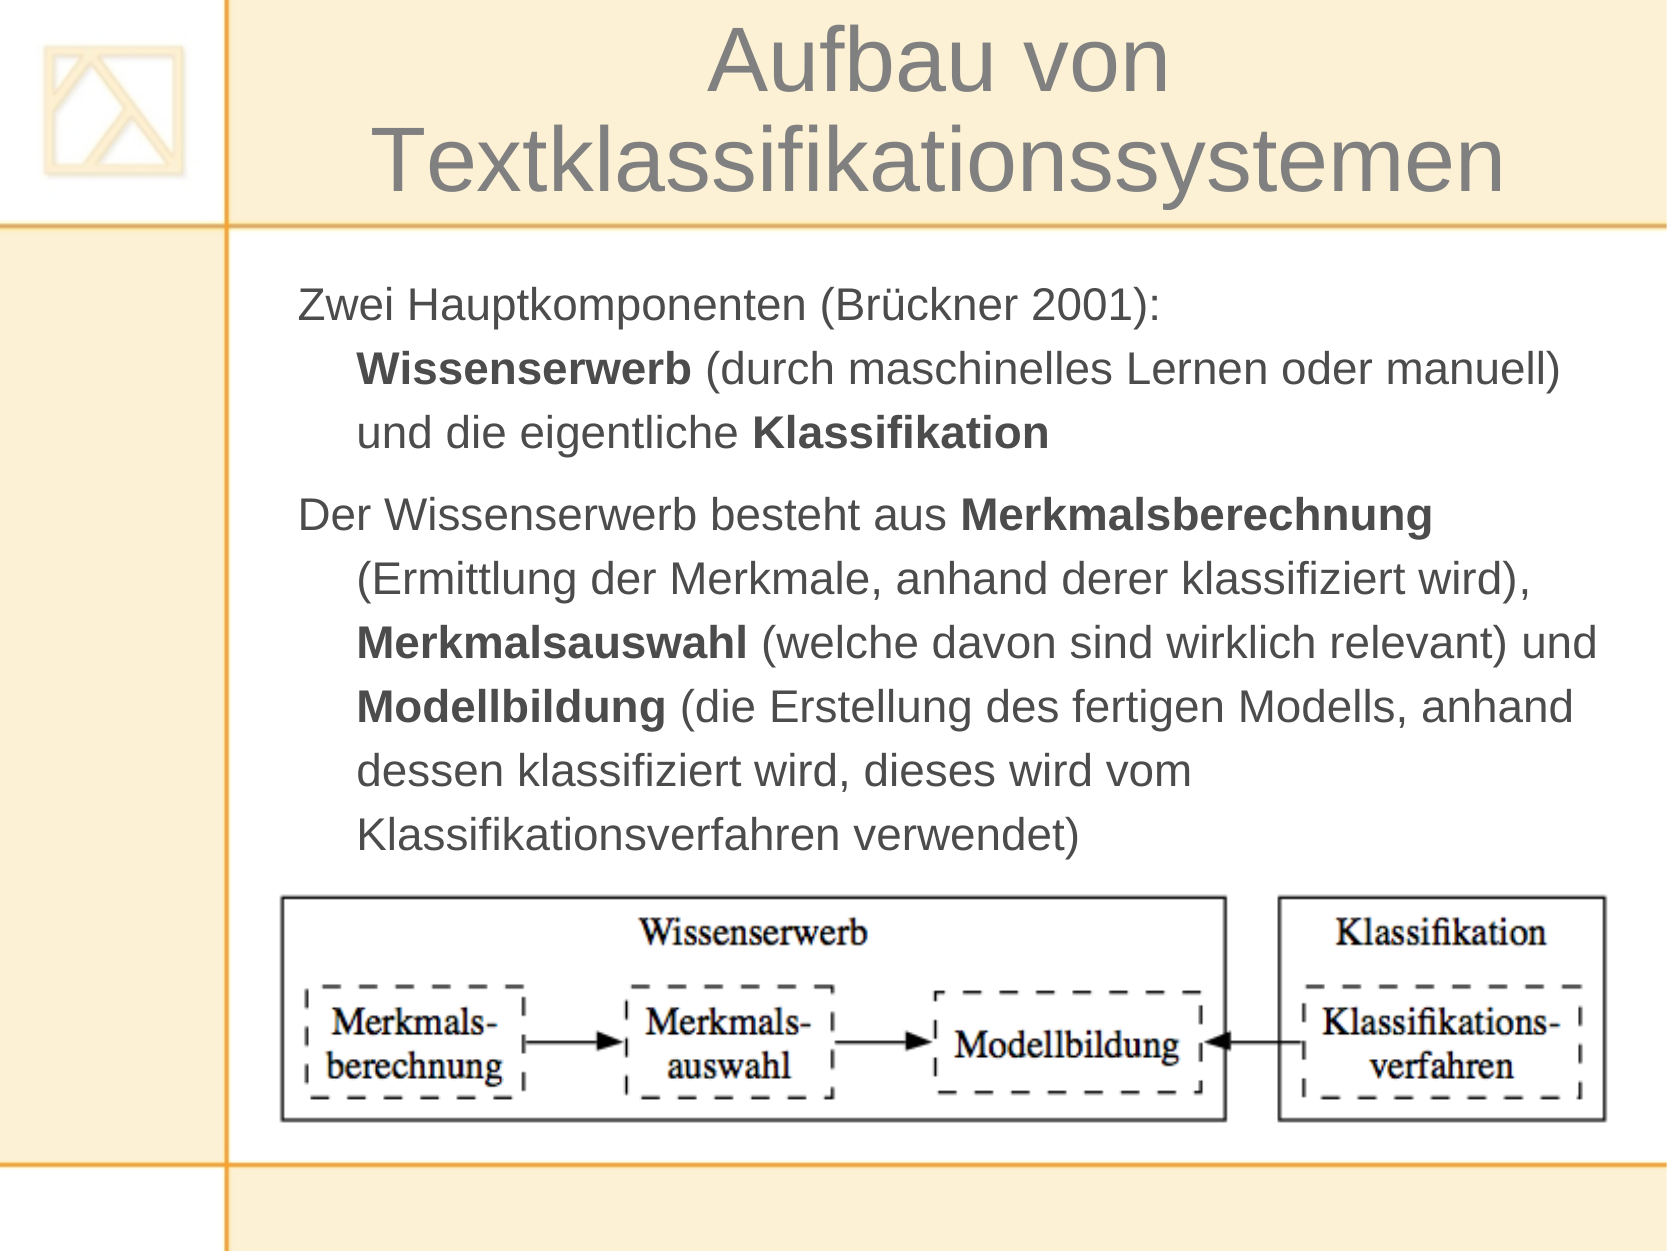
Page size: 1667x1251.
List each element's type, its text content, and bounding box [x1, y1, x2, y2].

list Zwei Hauptkomponenten (Brückner 2001): Wissenserwerb (durch maschinelles Lernen oder manuell) und die eigentliche Klassifikation Der Wissenserwerb besteht aus Merkmalsberechnung (Ermittlung der Merkmale, anhand derer klassifiziert wird), Merkmalsauswahl (welche davon sind wirklich relevant) und Modellbildung (die Erstellung des fertigen Modells, anhand dessen klassifiziert wird, dieses wird vom Klassifikationsverfahren verwendet) [268, 265, 1611, 854]
title Aufbau von Textklassifikationssystemen [268, 0, 1611, 238]
picture [0, 0, 1667, 1251]
